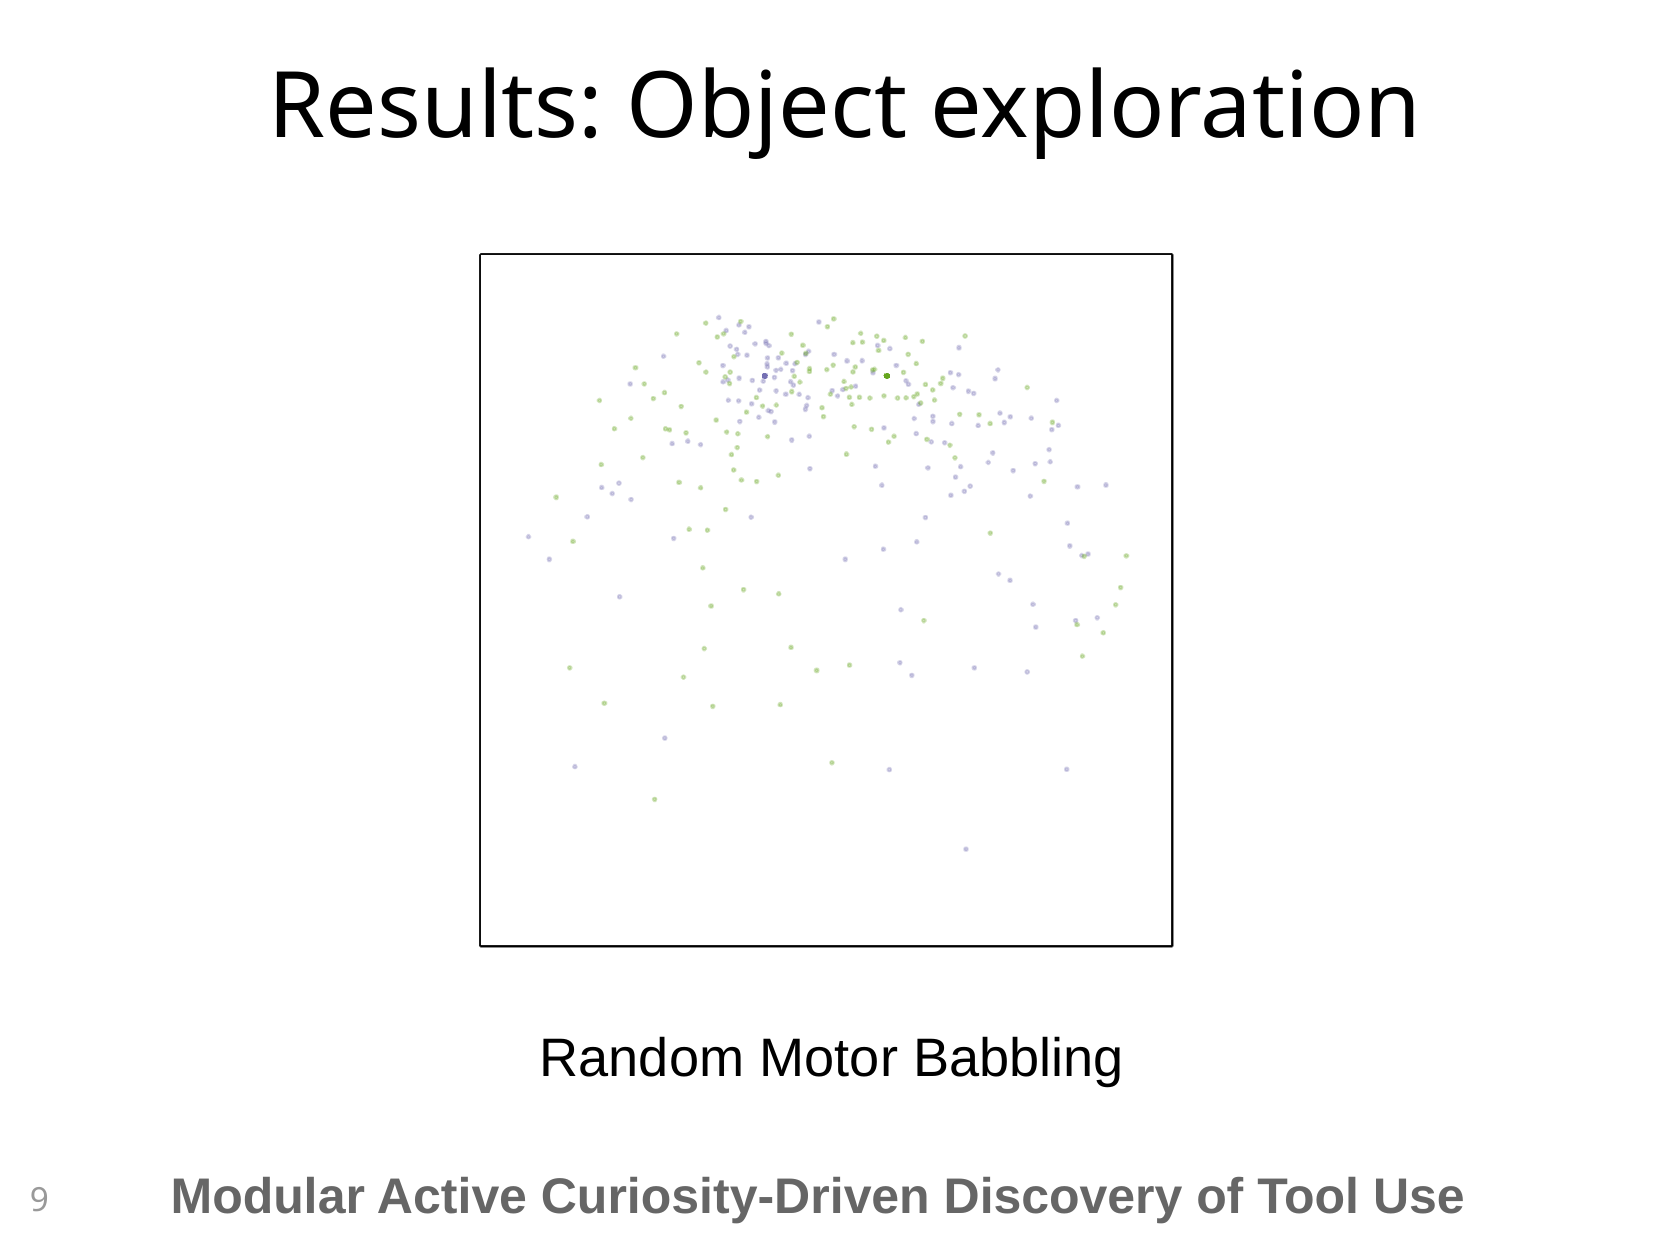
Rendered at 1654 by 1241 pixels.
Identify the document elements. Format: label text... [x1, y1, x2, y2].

text_box Modular Active Curiosity-Driven Discovery of Tool Use [155, 1160, 1481, 1232]
text_box Random Motor Babbling [352, 1020, 1313, 1123]
title Results: Object exploration [101, 45, 1591, 160]
title 9 [3, 1168, 76, 1231]
picture [465, 239, 1186, 961]
